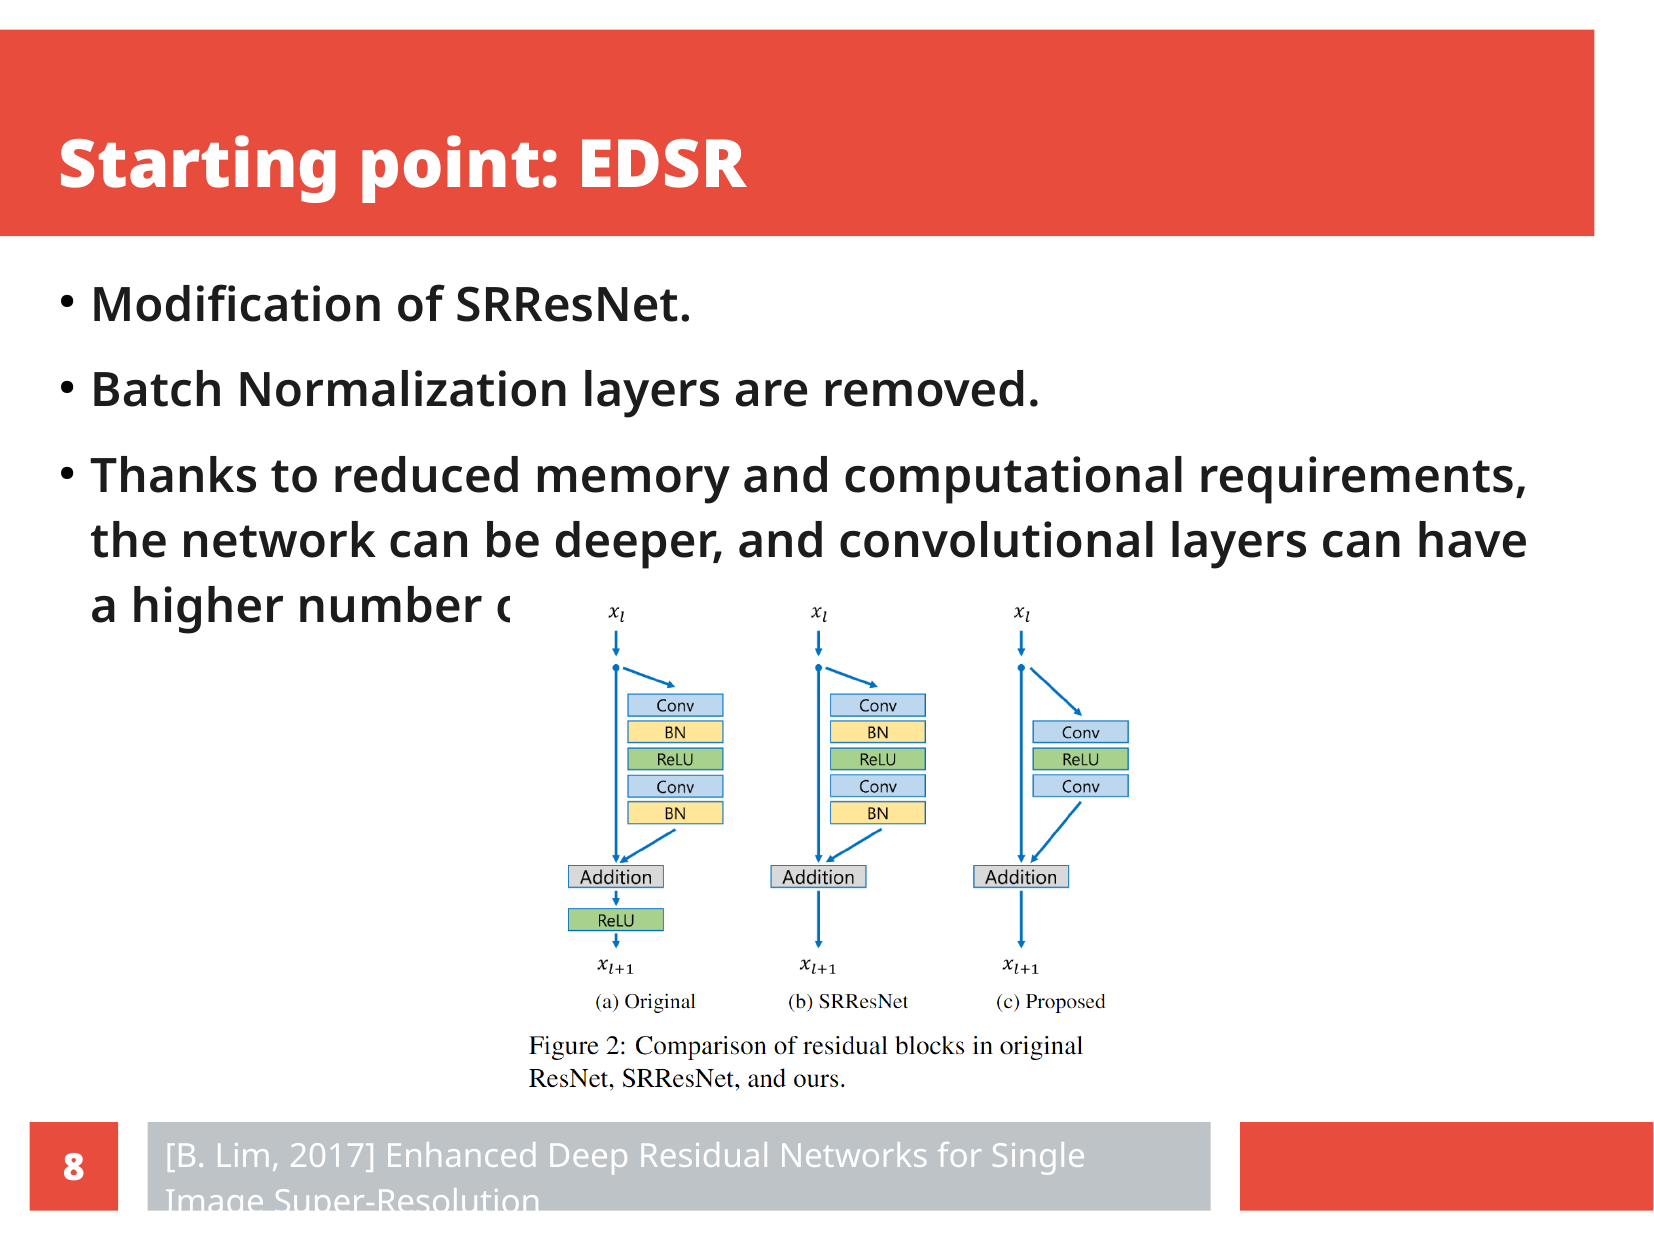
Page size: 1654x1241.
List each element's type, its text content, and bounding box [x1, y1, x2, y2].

picture [510, 584, 1141, 1099]
title Starting point: EDSR [59, 59, 1595, 207]
list Modification of SRResNet. Batch Normalization layers are removed. Thanks to reduced memory and computational requirements, the network can be deeper, and convolutional layers can have a higher number of filters. [59, 270, 1565, 646]
text_box [B. Lim, 2017] Enhanced Deep Residual Networks for Single Image Super-Resolution [150, 1125, 1201, 1224]
